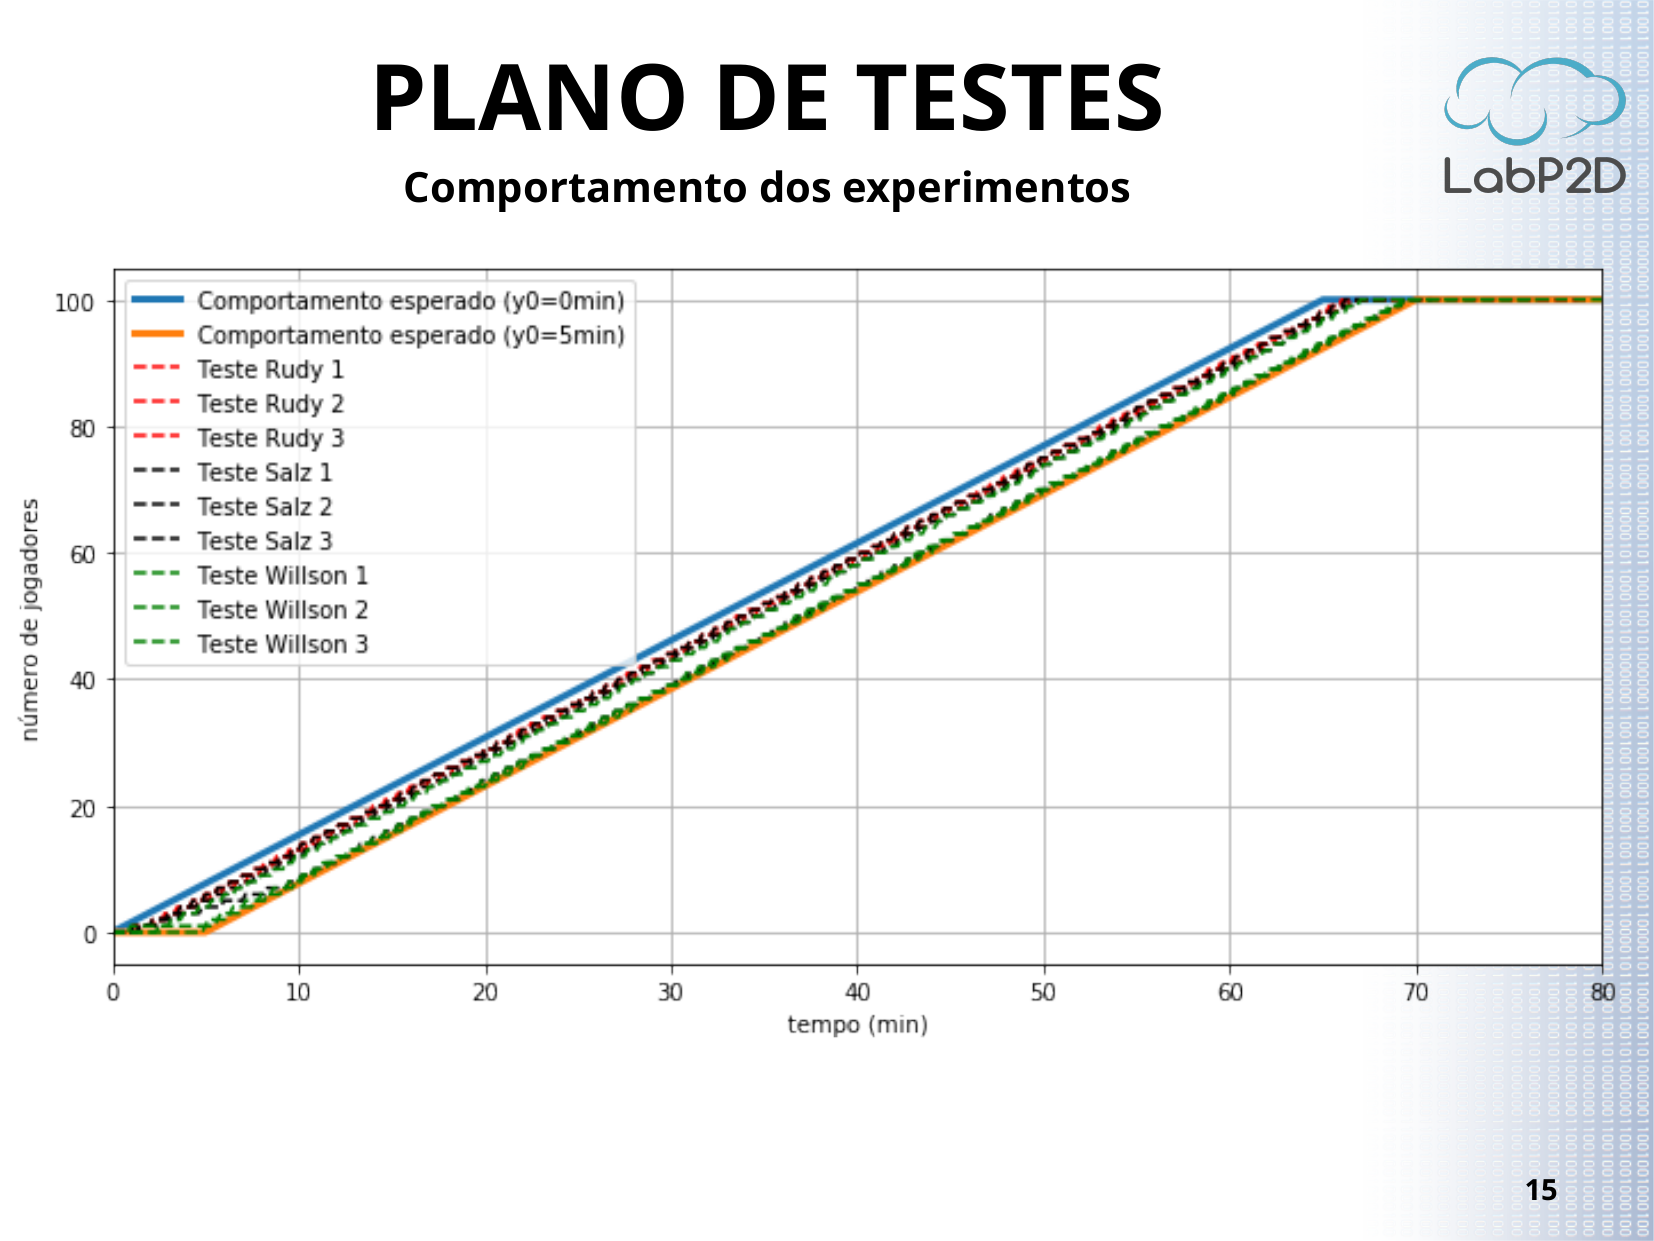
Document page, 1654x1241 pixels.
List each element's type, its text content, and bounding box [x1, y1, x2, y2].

title PLANO DE TESTES Comportamento dos experimentos [82, 19, 1453, 227]
picture [4, 1, 1654, 1240]
